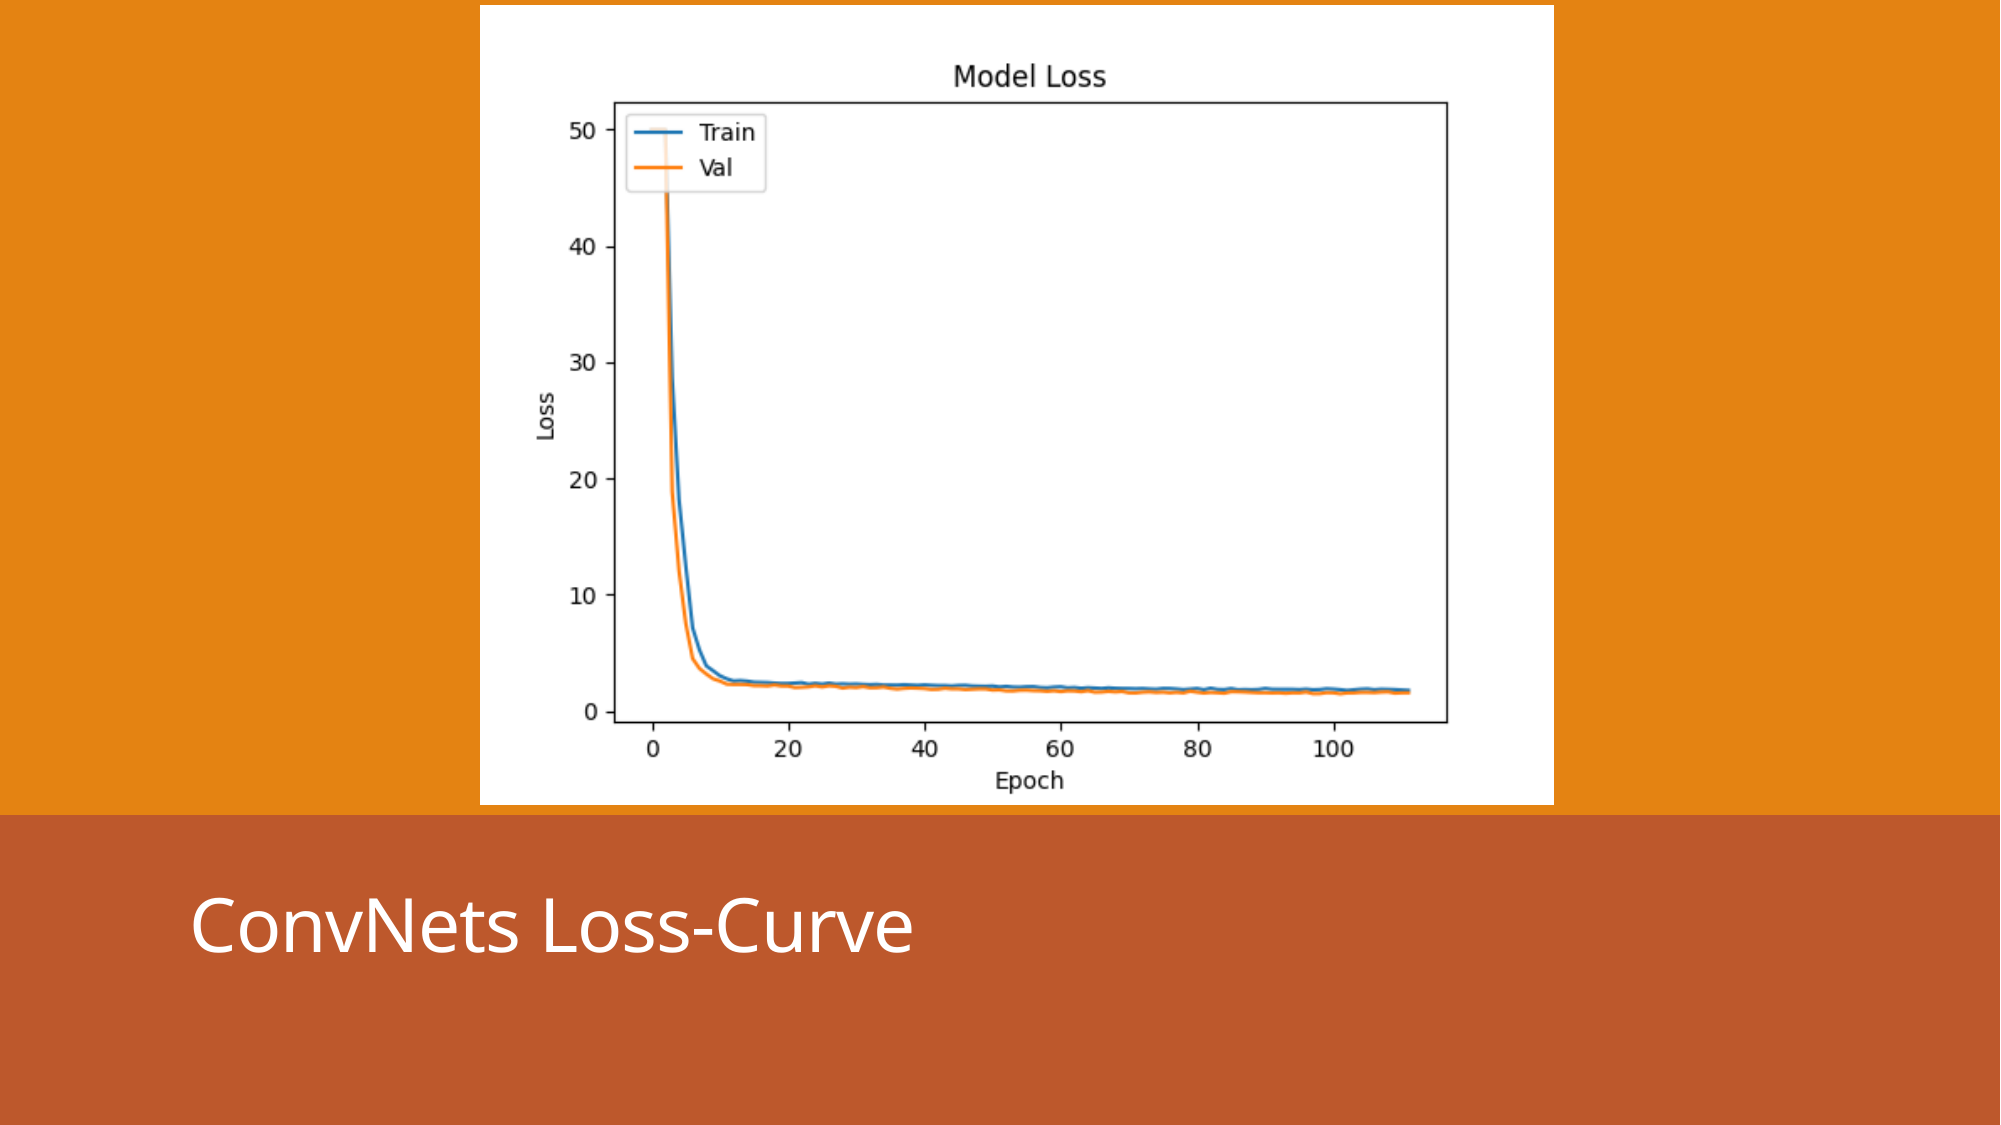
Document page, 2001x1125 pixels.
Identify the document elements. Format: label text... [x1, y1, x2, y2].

title ConvNets Loss-Curve [174, 840, 1825, 976]
picture [480, 5, 1554, 805]
text_box [0, 0, 2000, 1125]
